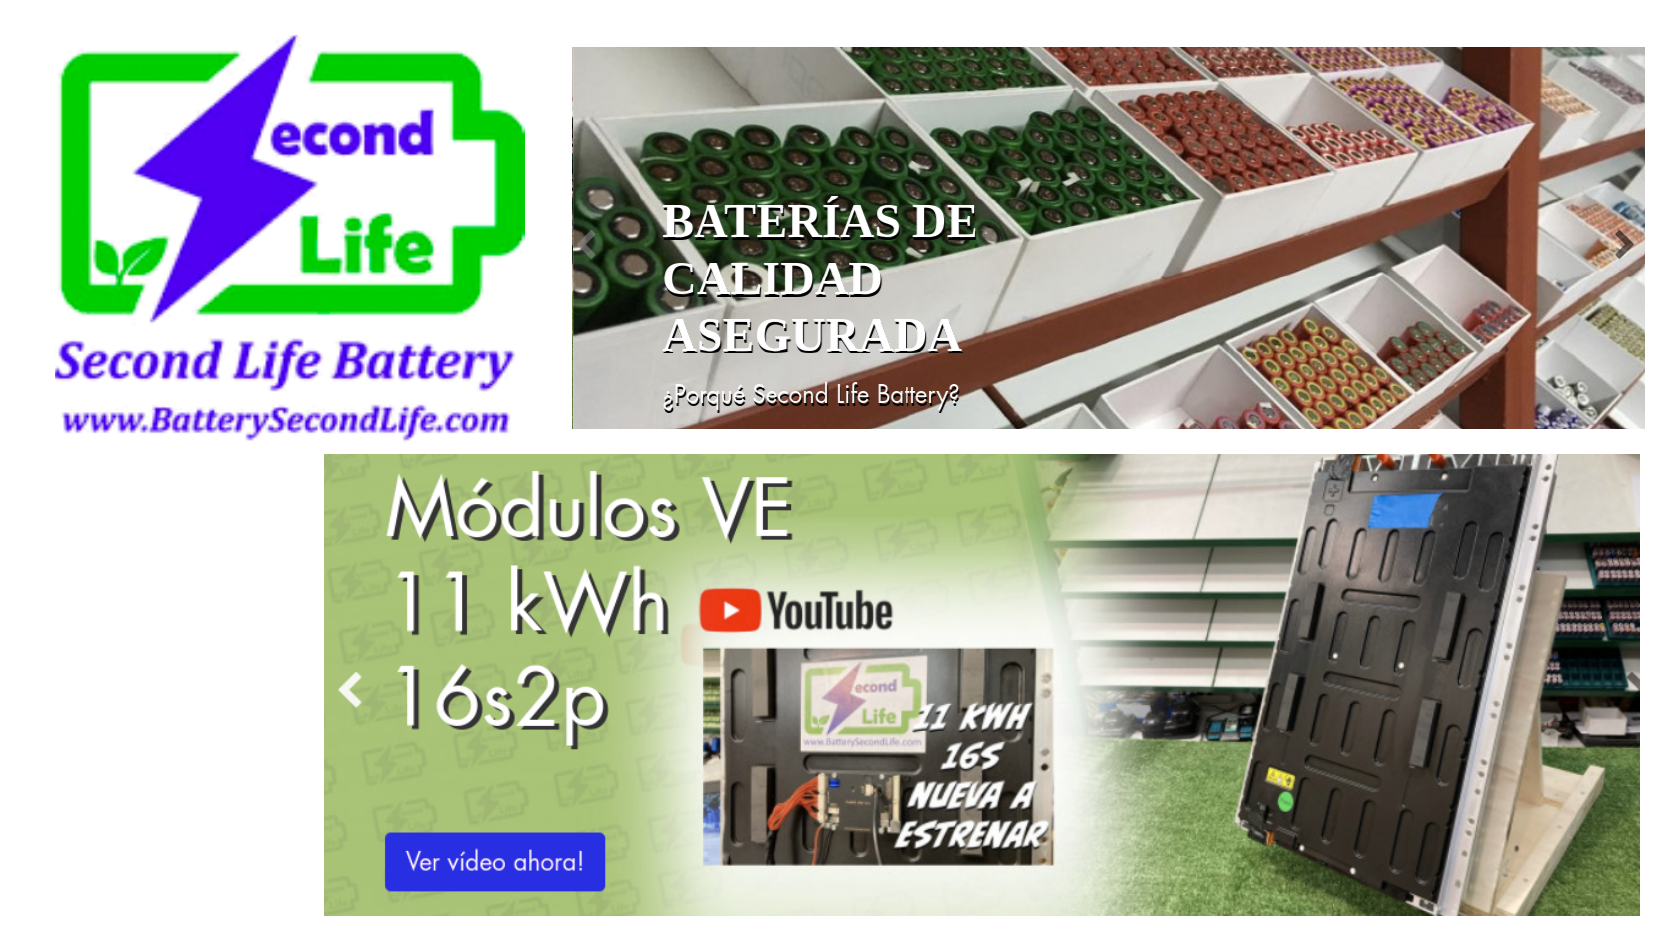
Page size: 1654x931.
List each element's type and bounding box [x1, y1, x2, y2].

picture [572, 47, 1645, 429]
picture [55, 35, 525, 443]
picture [324, 454, 1640, 916]
